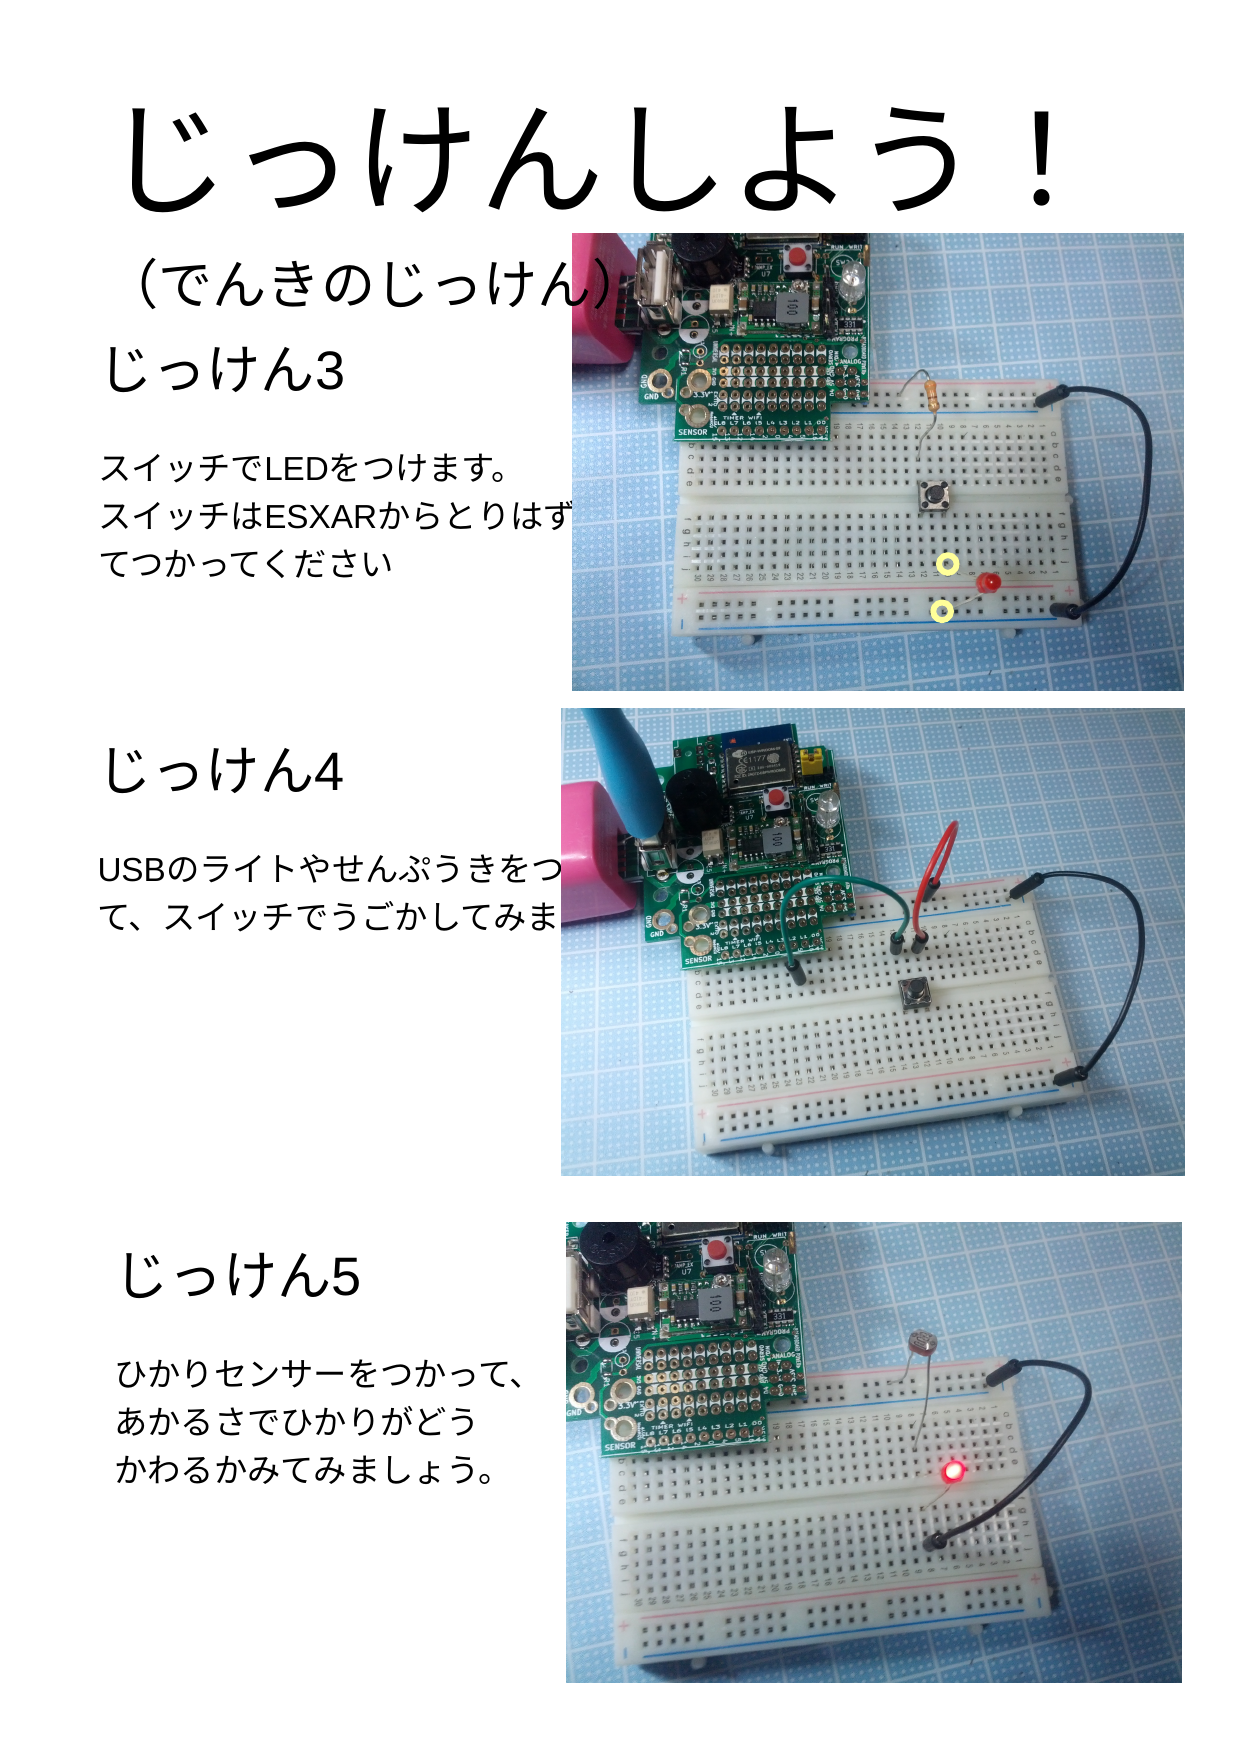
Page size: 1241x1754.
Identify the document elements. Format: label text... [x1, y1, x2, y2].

picture [566, 1222, 1182, 1684]
text_box じっけんしよう！ ２ （でんきのじっけん） [89, 53, 1111, 248]
picture [561, 708, 1185, 1177]
text_box じっけん3 スイッチでLEDをつけます。 スイッチはESXARからとりはずし てつかってください [83, 318, 567, 539]
text_box じっけん4 USBのライトやせんぷうきをつけ て、スイッチでうごかしてみます。 [82, 720, 557, 904]
text_box じっけん5 ひかりセンサーをつかって、 あかるさでひかりがどう かわるかみてみましょう。 [99, 1225, 507, 1434]
text_box [59, 529, 1188, 1227]
picture [572, 233, 1184, 691]
